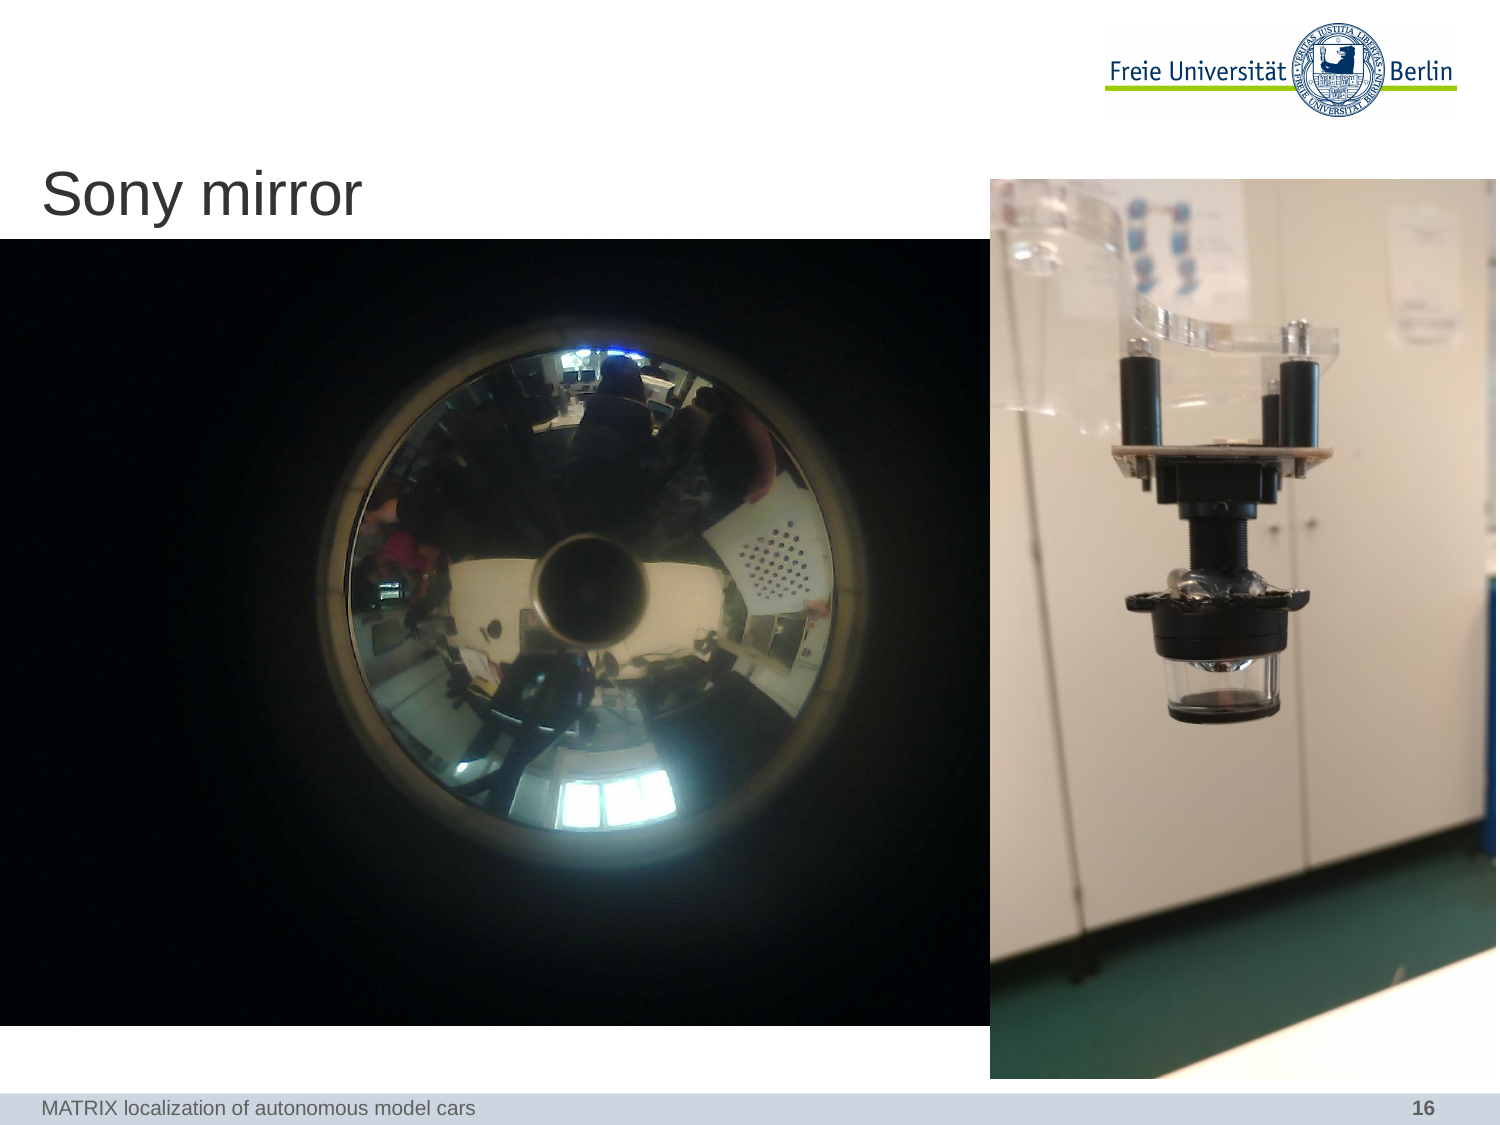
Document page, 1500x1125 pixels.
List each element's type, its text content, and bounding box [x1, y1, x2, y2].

picture [1105, 23, 1457, 117]
title Sony mirror [41, 155, 1459, 226]
footer MATRIX localization of autonomous model cars [41, 1087, 1022, 1125]
picture [0, 179, 1496, 1079]
